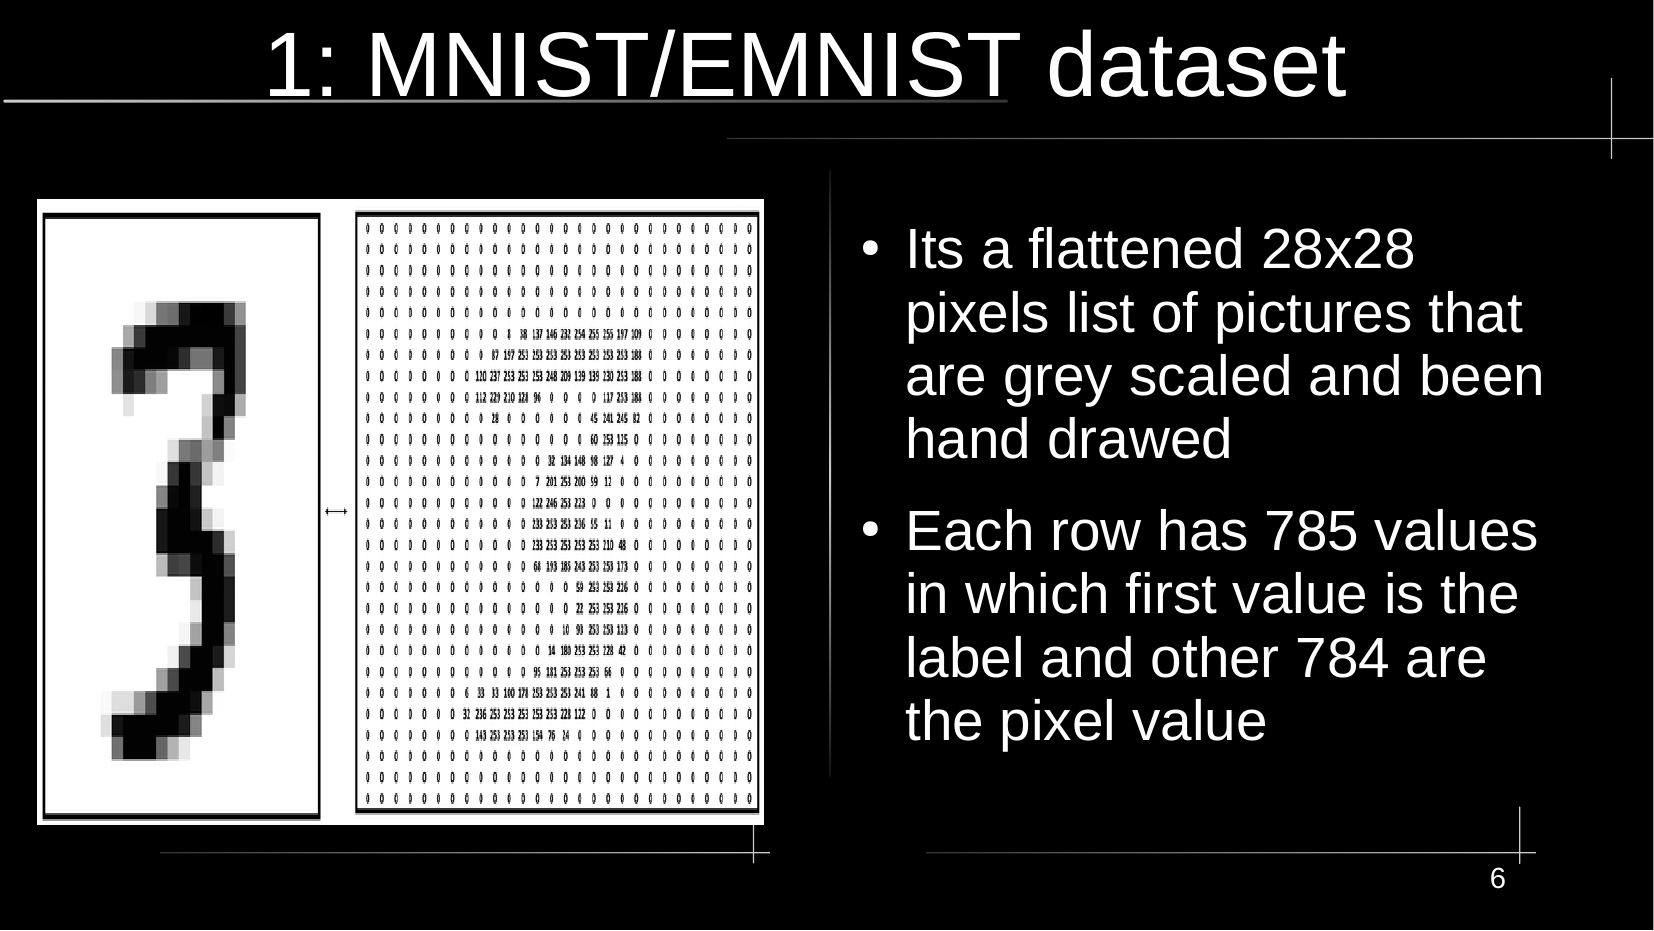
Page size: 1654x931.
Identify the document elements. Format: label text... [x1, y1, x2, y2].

title 1: MNIST/EMNIST dataset [23, 11, 1589, 119]
picture [37, 199, 764, 826]
list Each row has 785 values in which first value is the label and other 784 are the pixel value [845, 499, 1572, 757]
list Its a flattened 28x28 pixels list of pictures that are grey scaled and been hand drawed [845, 217, 1572, 475]
